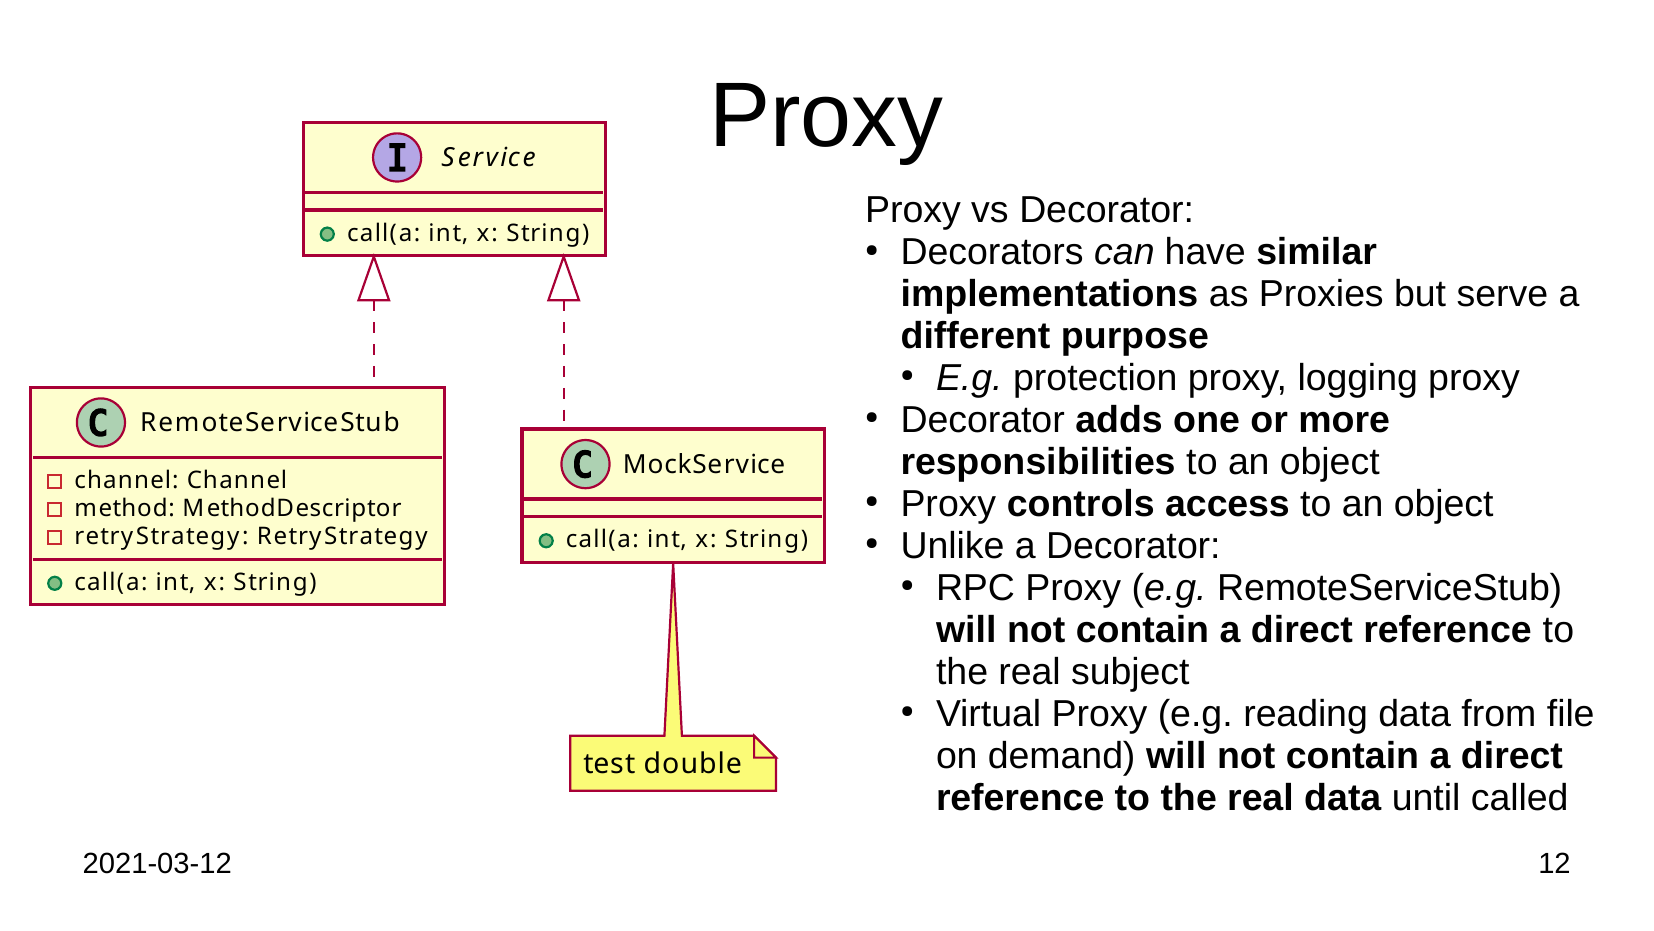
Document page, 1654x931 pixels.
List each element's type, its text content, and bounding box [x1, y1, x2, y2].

title Proxy [82, 37, 1571, 193]
text_box Proxy vs Decorator: Decorators can have similar implementations as Proxies but serve a different purpose E.g. protection proxy, logging proxy Decorator adds one or more responsibilities to an object Proxy controls access to an object Unlike a Decorator: RPC Proxy (e.g. RemoteServiceStub) will not contain a direct reference to the real subject Virtual Proxy (e.g. reading data from file on demand) will not contain a direct reference to the real data until called [850, 180, 1619, 910]
picture [14, 106, 839, 806]
